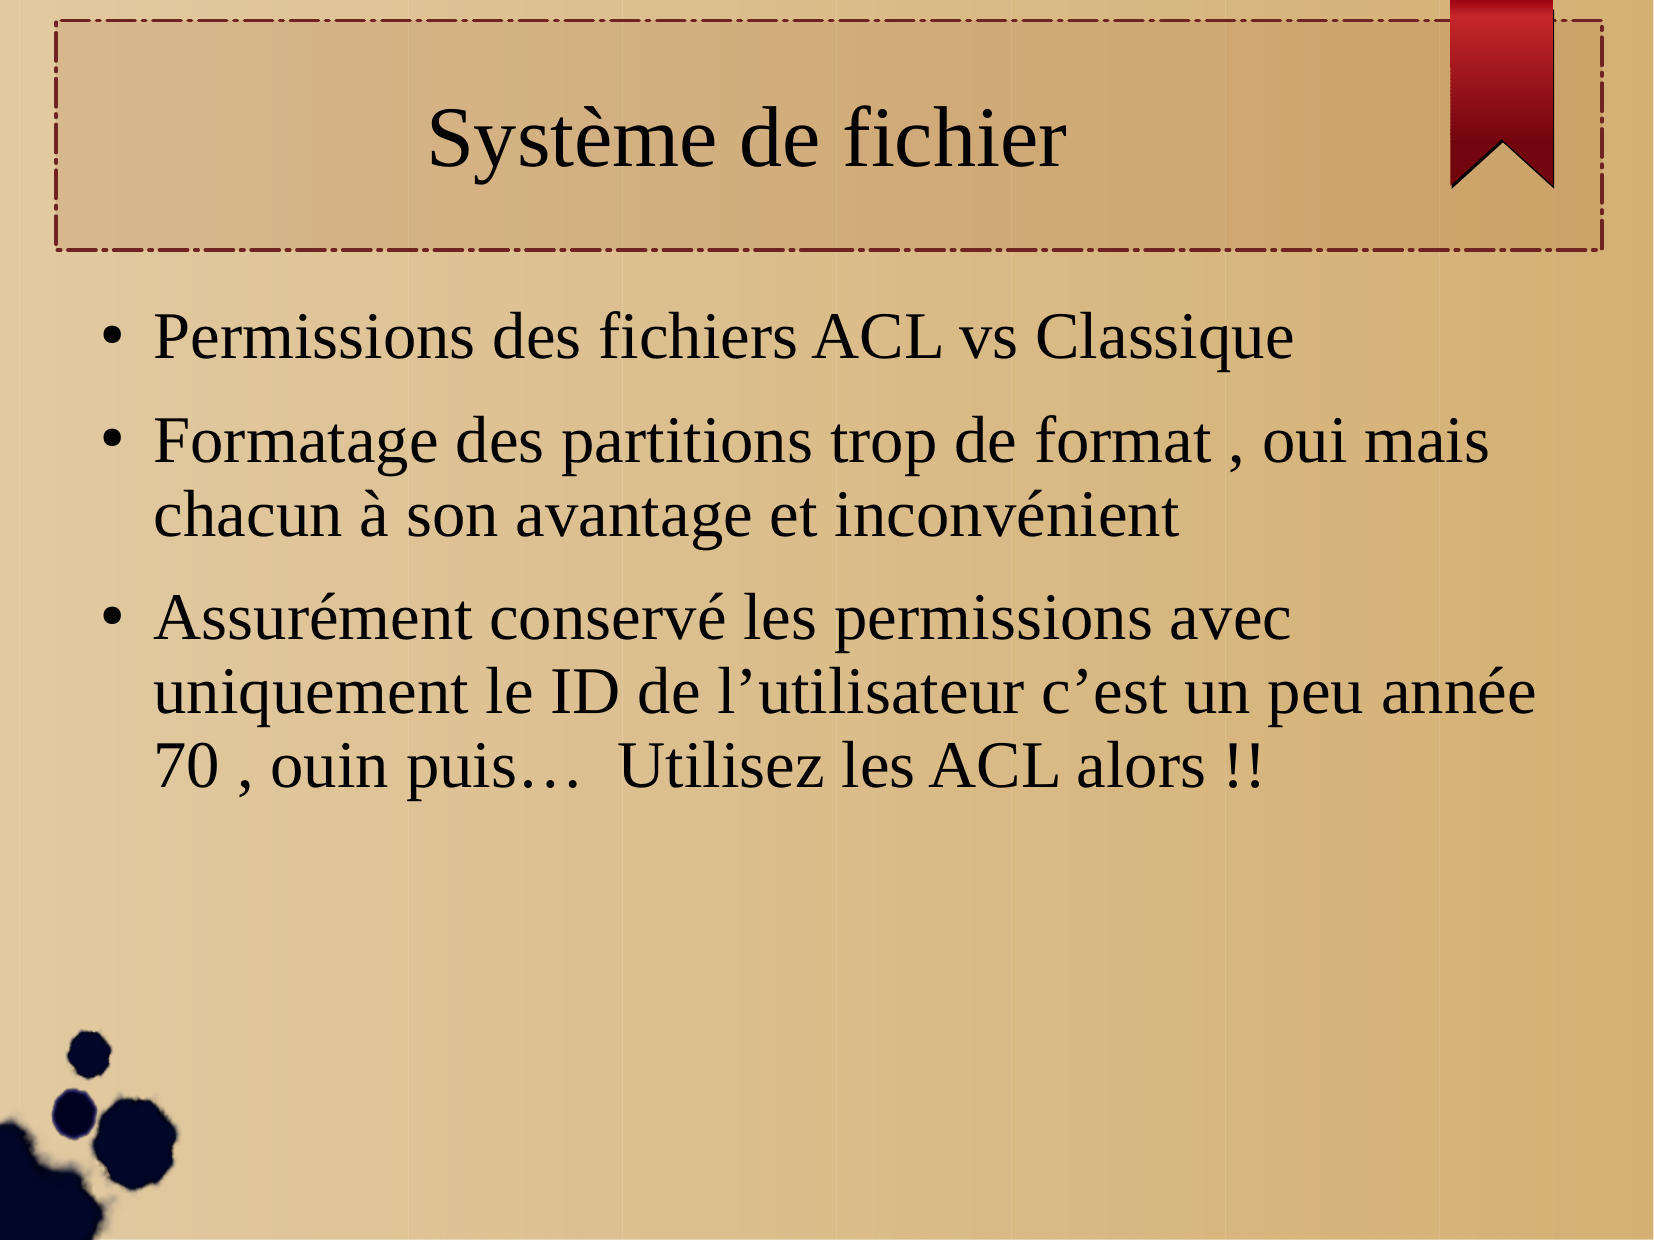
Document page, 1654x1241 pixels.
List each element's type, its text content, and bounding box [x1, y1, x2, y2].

title Système de fichier [82, 47, 1412, 229]
list Permissions des fichiers ACL vs Classique Formatage des partitions trop de format , oui mais chacun à son avantage et inconvénient Assurément conservé les permissions avec uniquement le ID de l’utilisateur c’est un peu année 70 , ouin puis… Utilisez les ACL alors !! [82, 299, 1571, 1019]
